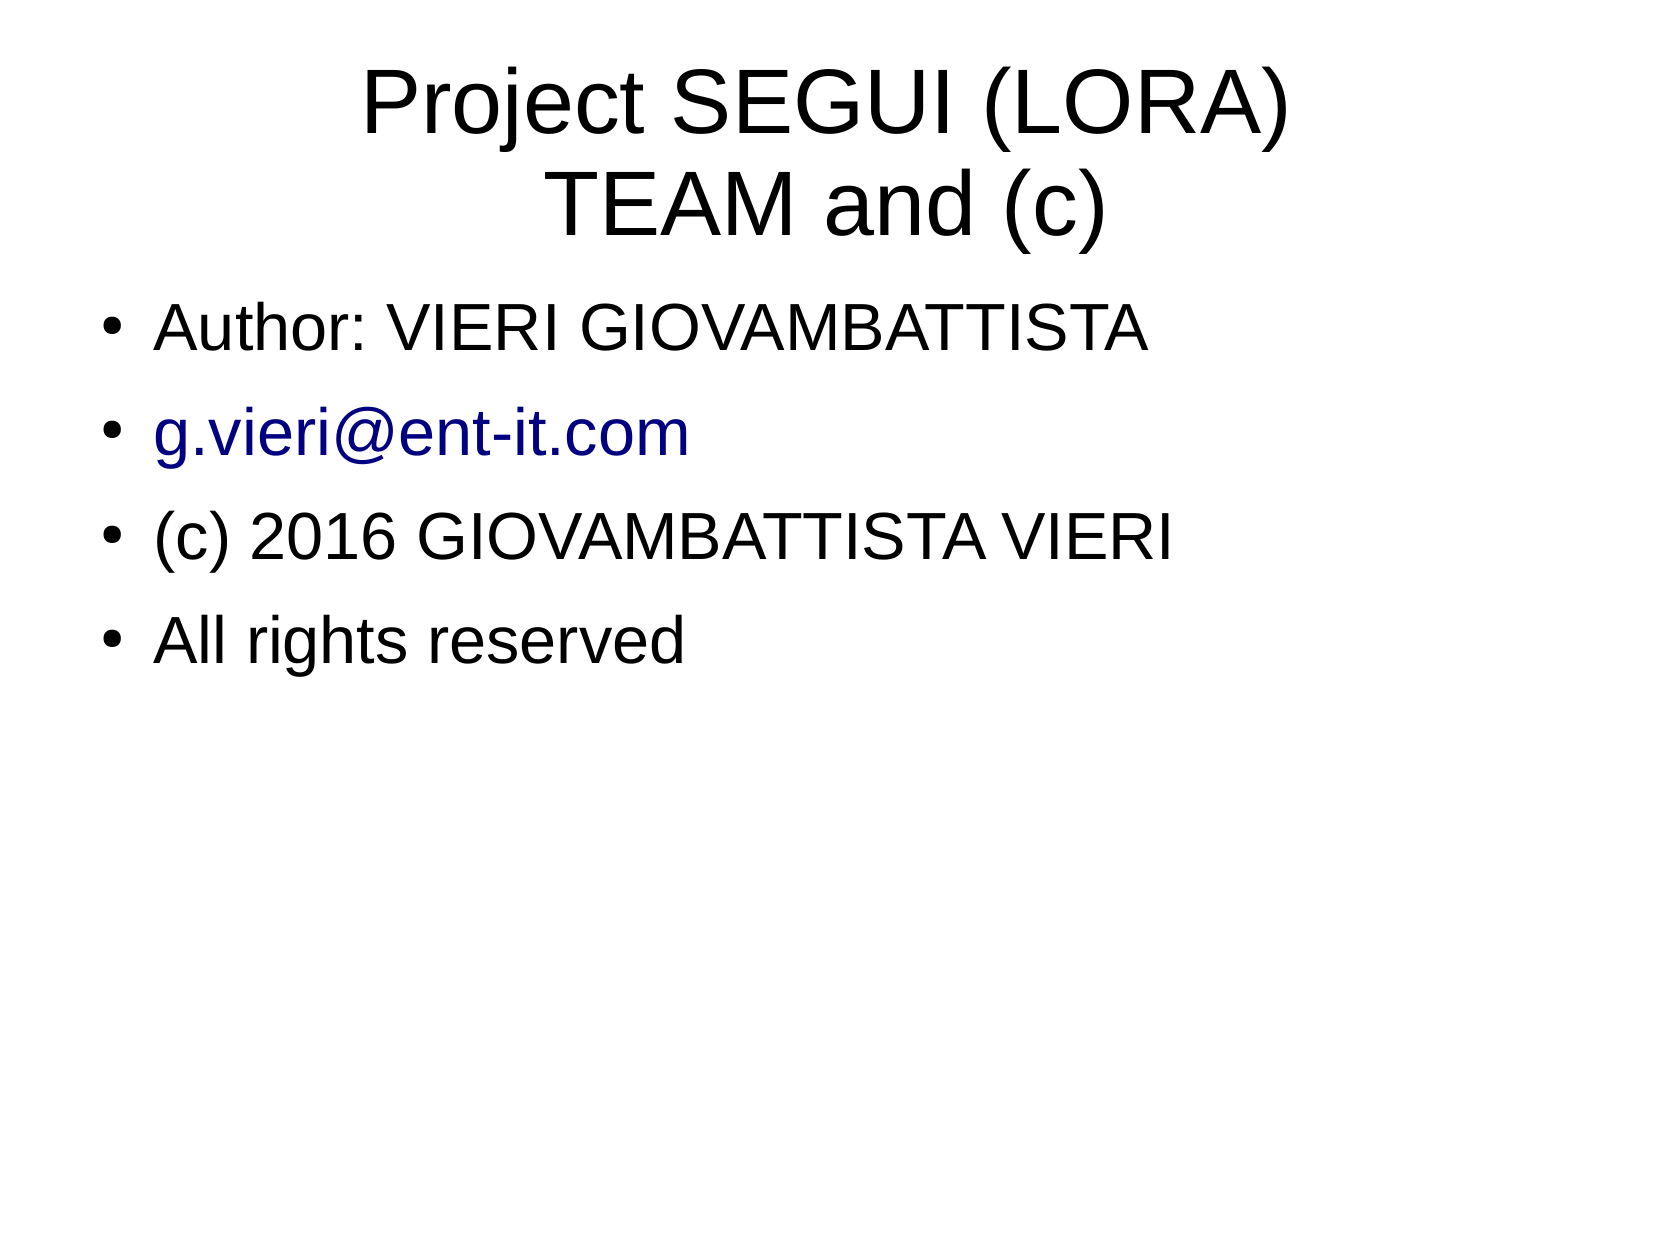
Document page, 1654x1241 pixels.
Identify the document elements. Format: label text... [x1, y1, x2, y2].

title Project SEGUI (LORA) TEAM and (c) [82, 49, 1571, 257]
list Author: VIERI GIOVAMBATTISTA g.vieri@ent-it.com (c) 2016 GIOVAMBATTISTA VIERI All rights reserved [82, 290, 1571, 1010]
